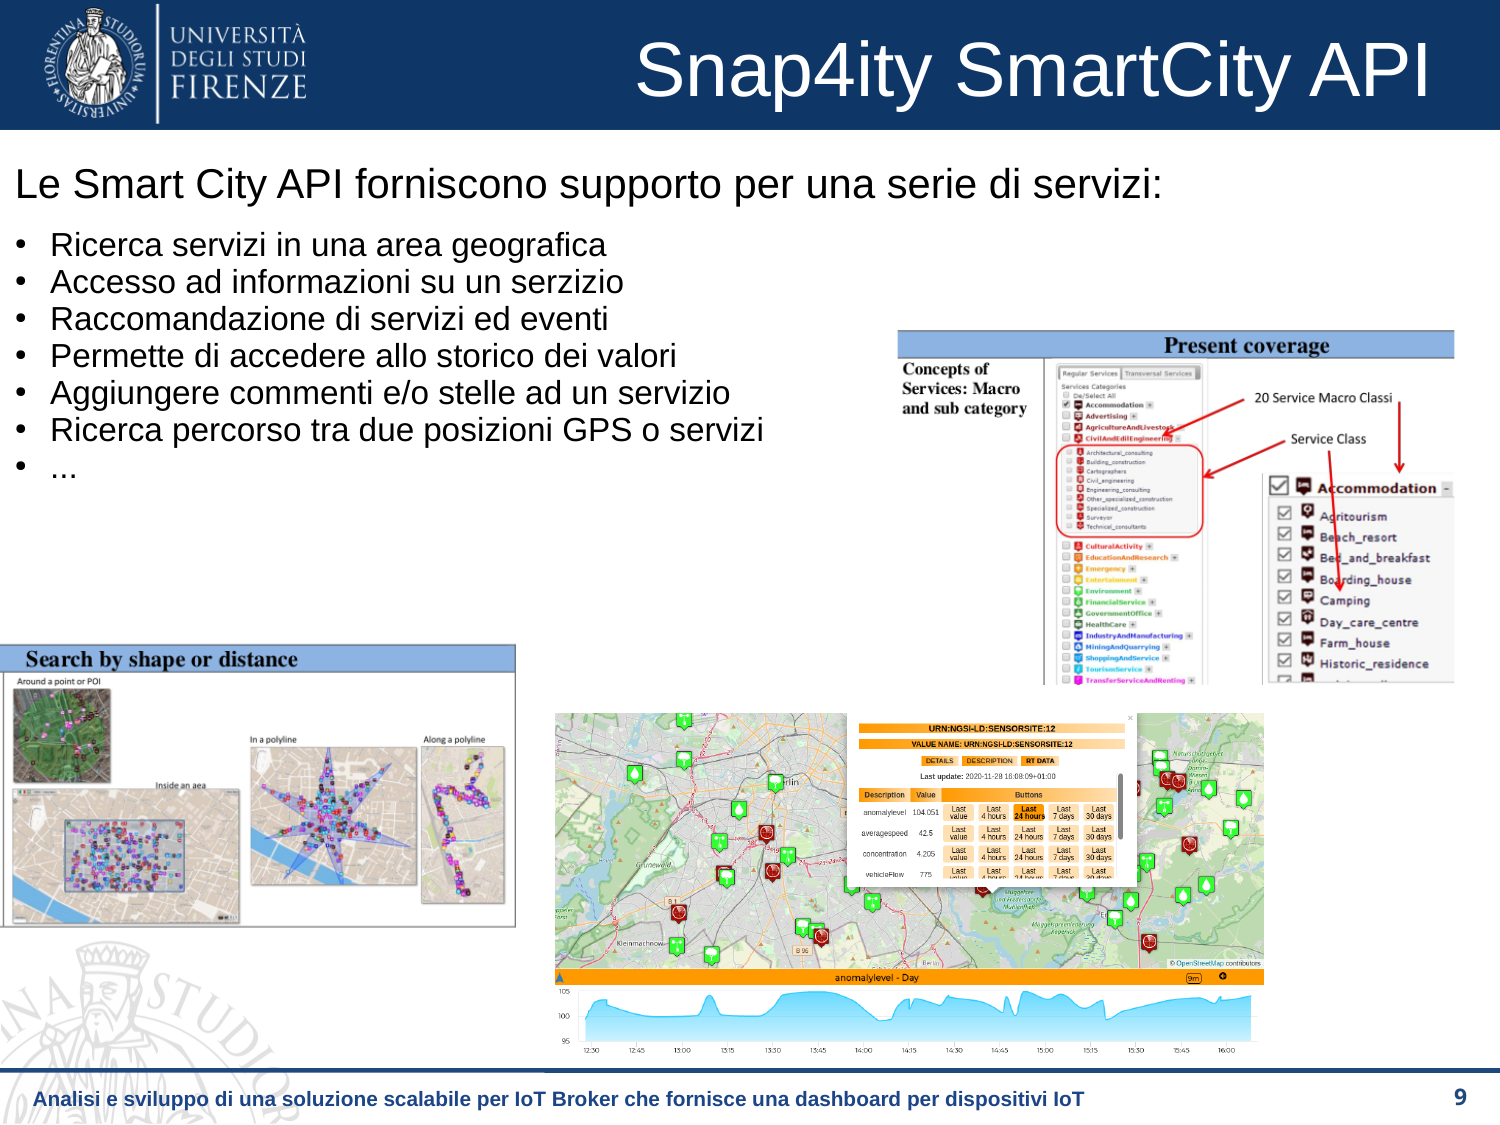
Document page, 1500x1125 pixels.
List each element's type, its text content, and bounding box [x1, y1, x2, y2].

title Snap4ity SmartCity API [324, 30, 1471, 100]
picture [0, 641, 520, 1068]
picture [0, 0, 1500, 131]
slide_number 13 [1132, 1082, 1483, 1115]
text_box Le Smart City API forniscono supporto per una serie di servizi: Ricerca servizi in una area geografica Accesso ad informazioni su un serzizio Raccomandazione di servizi ed eventi Permette di accedere allo storico dei valori Aggiungere commenti e/o stelle ad un servizio Ricerca percorso tra due posizioni GPS o servizi ... [0, 153, 1430, 686]
footer Analisi e sviluppo di una soluzione scalabile per IoT Broker che fornisce una dashboard per dispositivi IoT [17, 1082, 1132, 1115]
picture [0, 1073, 355, 1125]
picture [897, 330, 1455, 685]
picture [555, 713, 1264, 1063]
